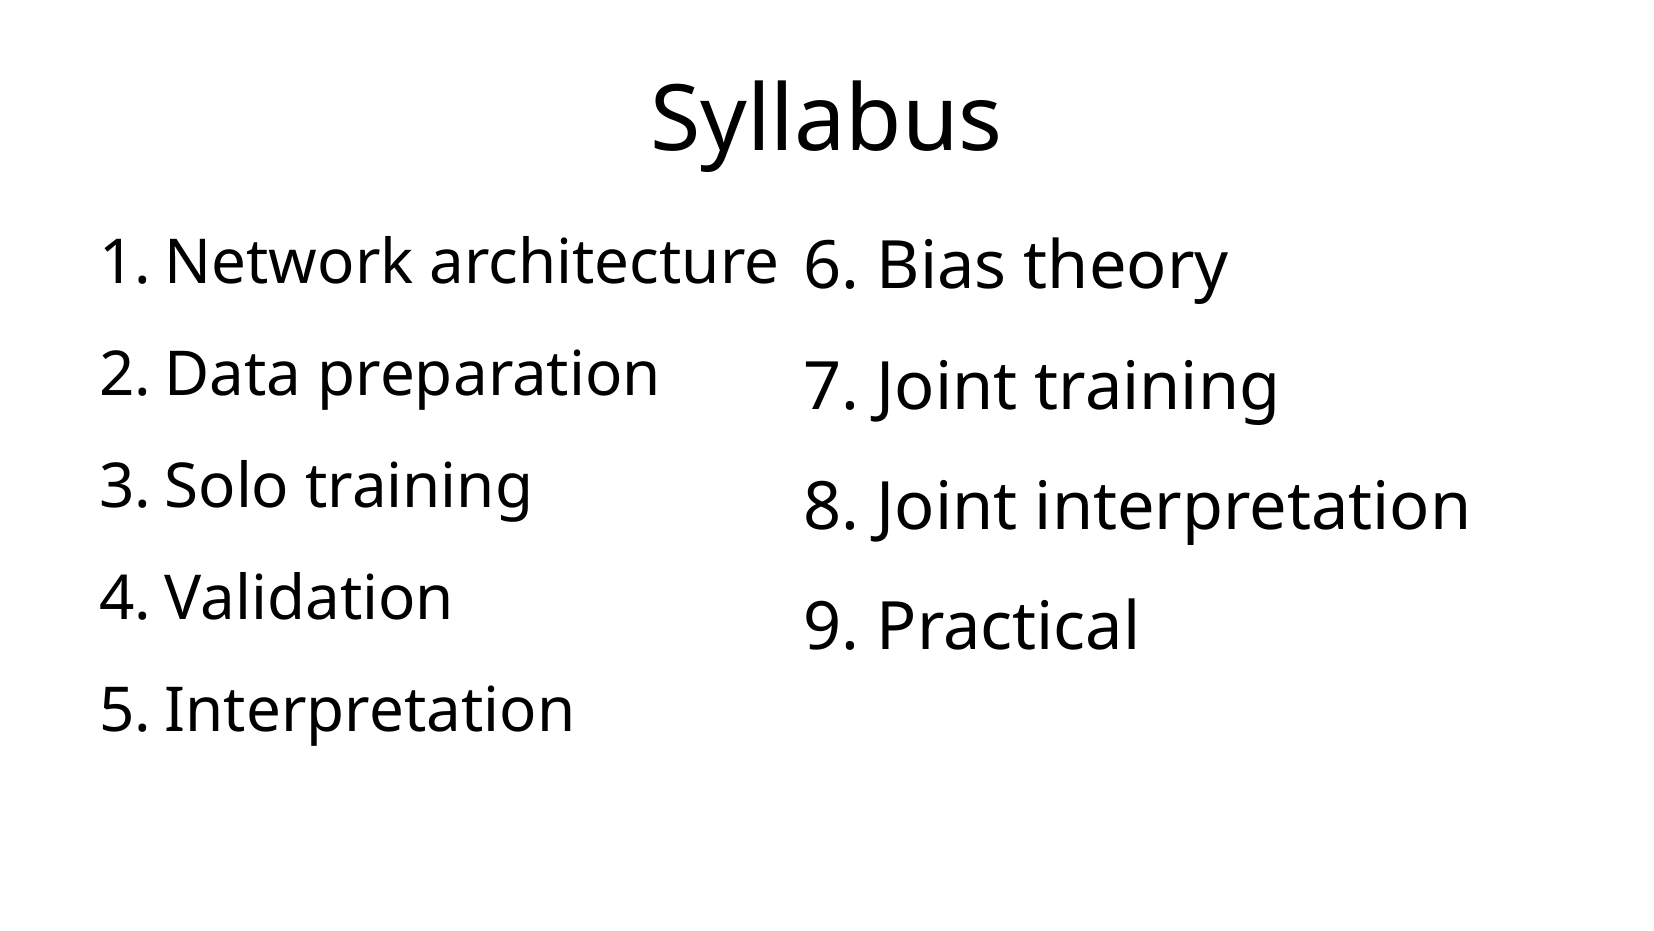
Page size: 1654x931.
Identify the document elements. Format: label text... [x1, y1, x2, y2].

list Network architecture Data preparation Solo training Validation Interpretation [82, 217, 803, 758]
list Bias theory Joint training Joint interpretation Practical [803, 217, 1546, 758]
title Syllabus [82, 37, 1571, 193]
